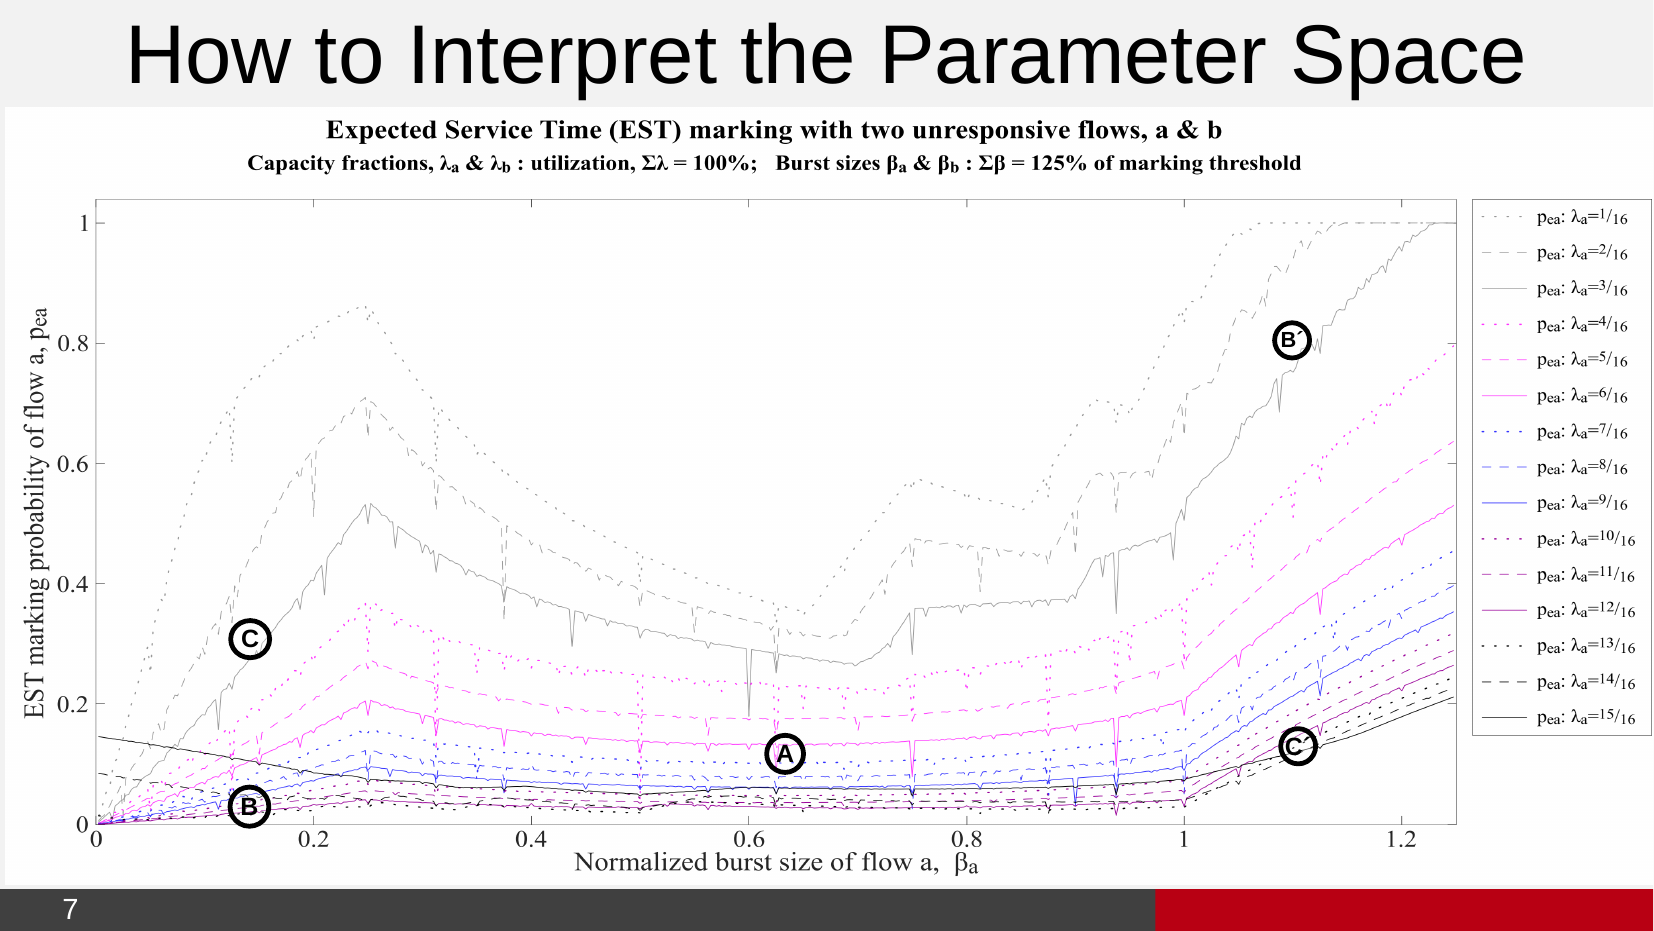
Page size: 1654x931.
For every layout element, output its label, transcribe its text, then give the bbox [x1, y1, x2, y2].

text_box B´ [1274, 322, 1310, 358]
text_box C´ [1280, 728, 1316, 764]
picture [5, 107, 1654, 885]
text_box C [230, 620, 270, 658]
text_box A [766, 735, 804, 773]
title How to Interpret the Parameter Space [82, 2, 1571, 107]
text_box B [230, 787, 269, 827]
